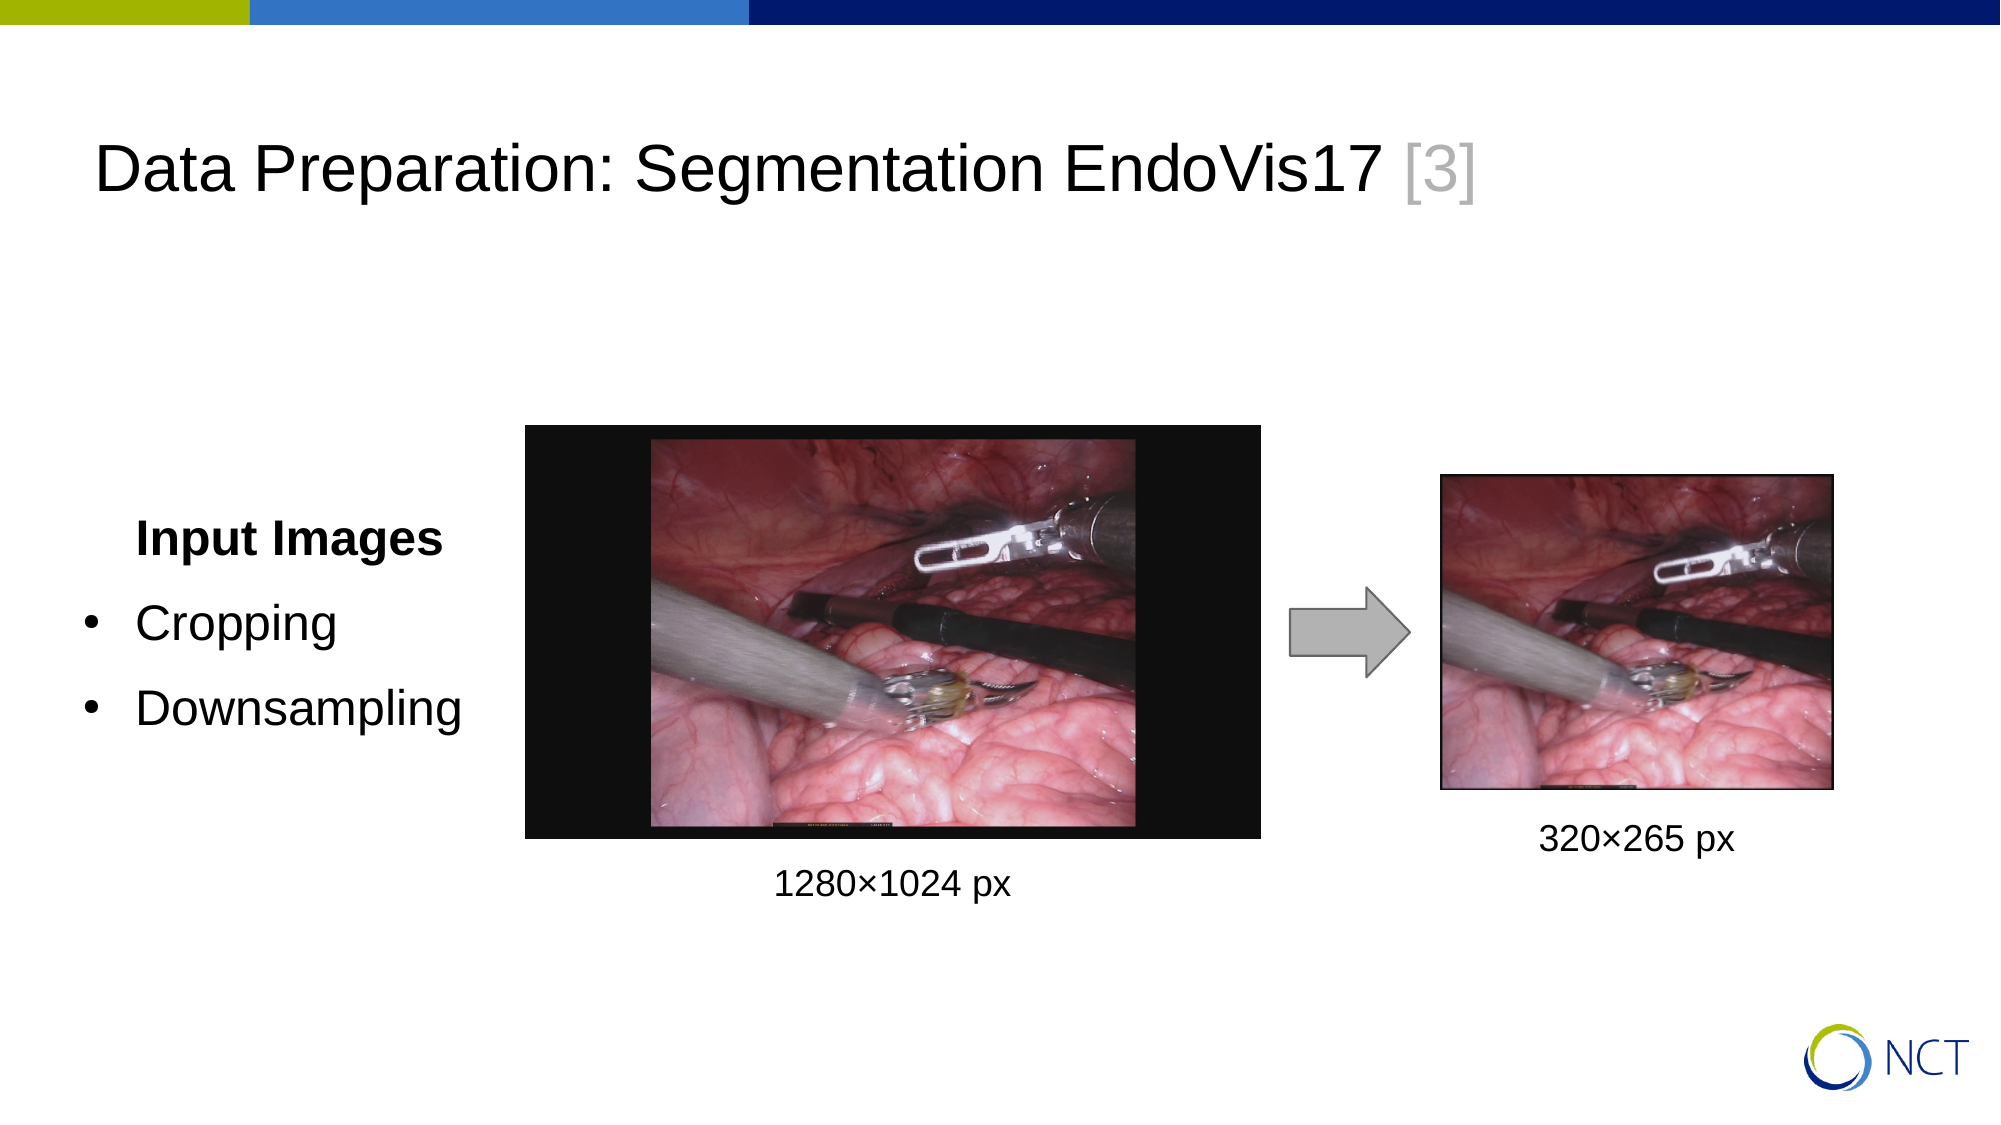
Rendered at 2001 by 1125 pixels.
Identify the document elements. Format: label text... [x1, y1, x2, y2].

title Data Preparation: Segmentation EndoVis17 [3] [94, 75, 1886, 263]
list Input Images Cropping Downsampling [64, 510, 481, 766]
picture [525, 425, 1261, 840]
text_box [1290, 587, 1411, 678]
picture [1804, 1024, 1969, 1091]
text_box 320×265 px [1523, 810, 1750, 867]
text_box 1280×1024 px [758, 855, 1027, 912]
picture [1440, 474, 1834, 790]
